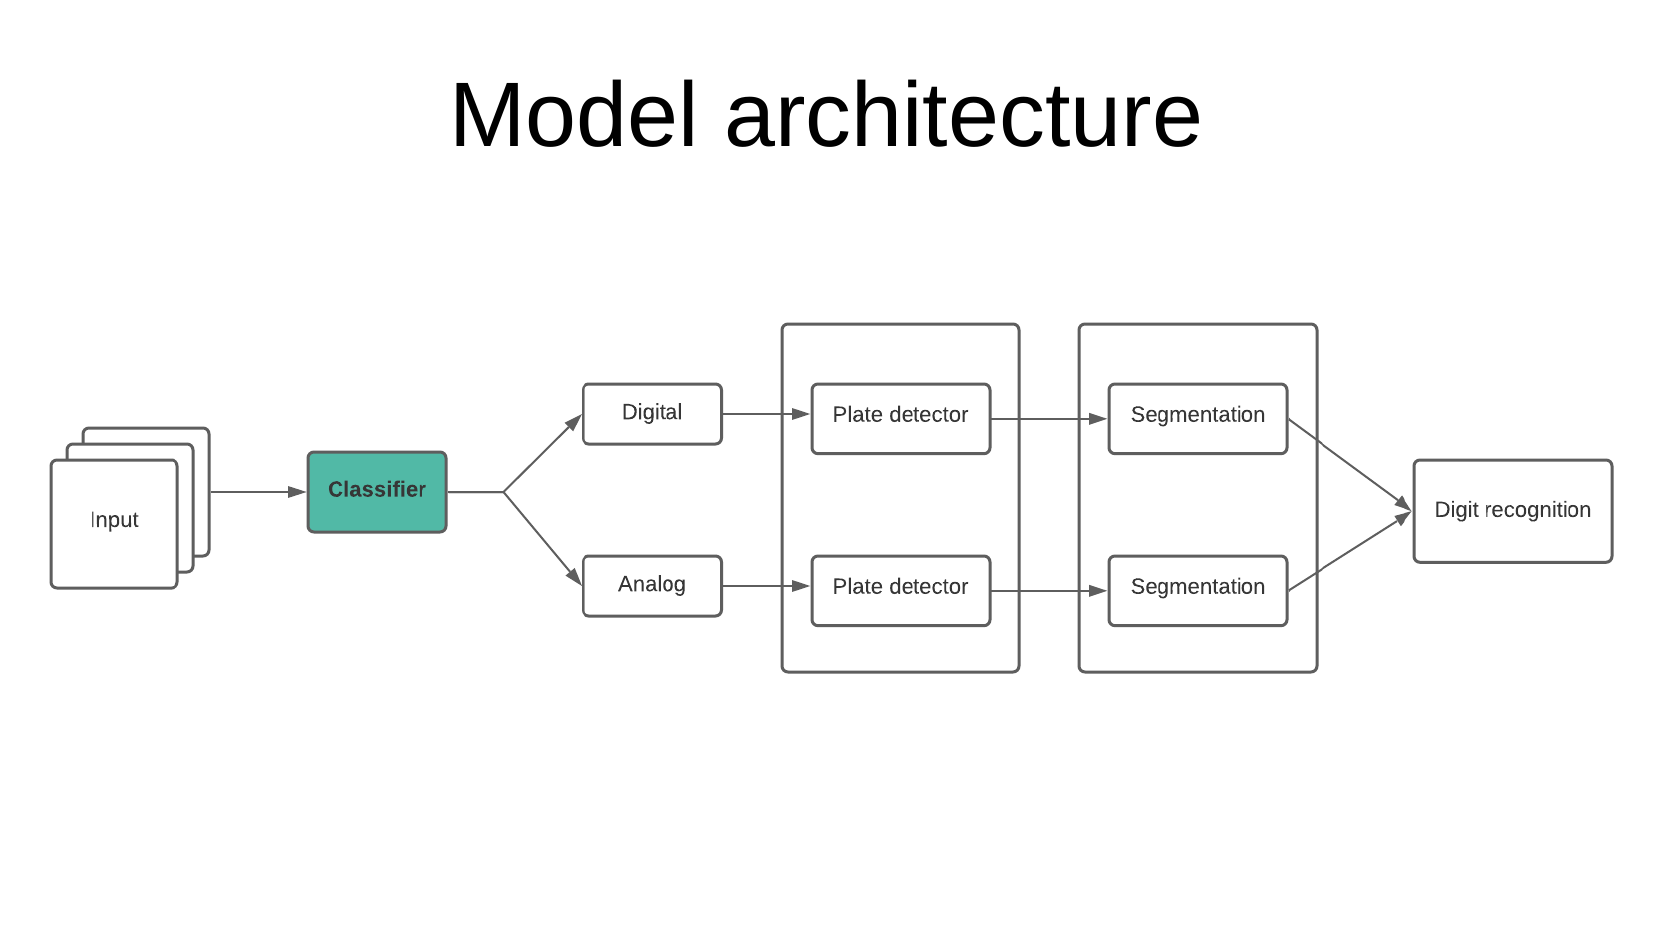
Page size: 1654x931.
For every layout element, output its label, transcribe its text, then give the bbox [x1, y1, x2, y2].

title Model architecture [82, 37, 1571, 193]
picture [11, 284, 1651, 712]
